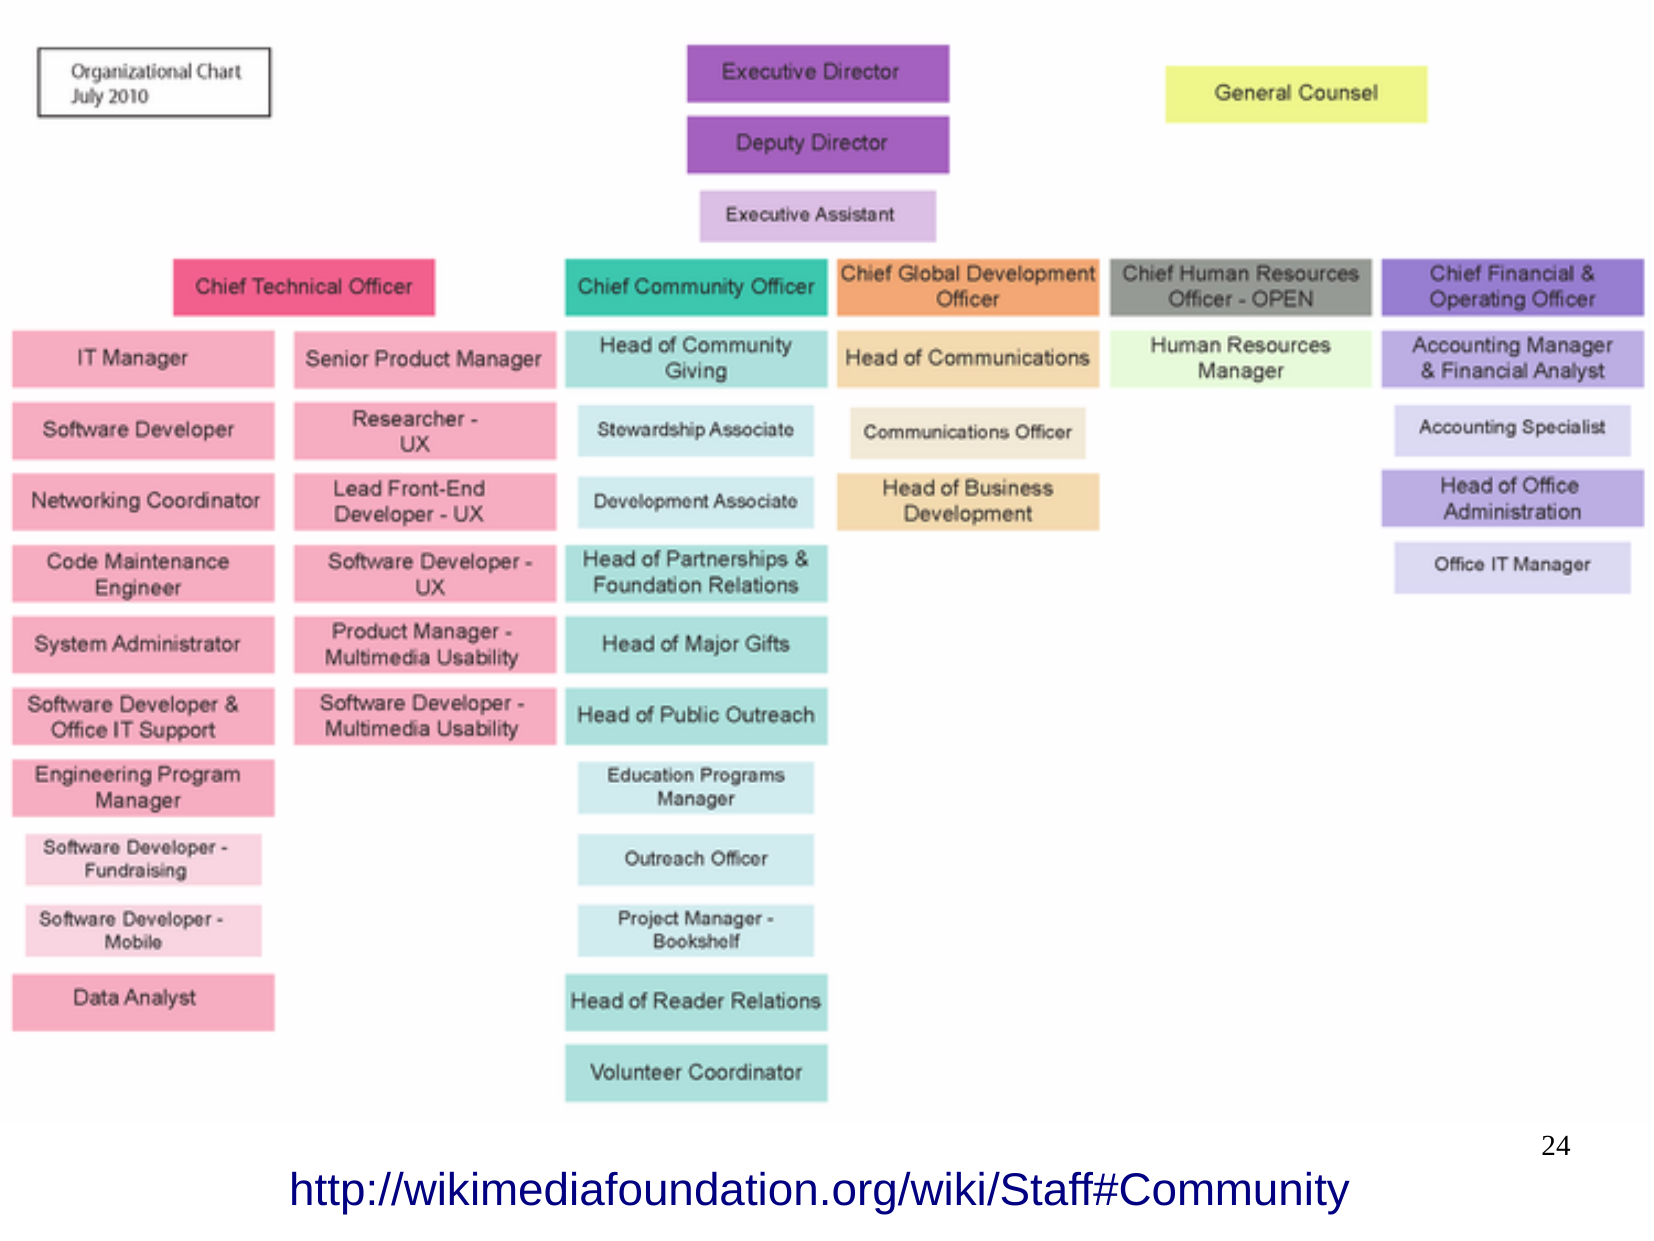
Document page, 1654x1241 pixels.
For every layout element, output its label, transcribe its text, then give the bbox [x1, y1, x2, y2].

text_box http://wikimediafoundation.org/wiki/Staff#Community [0, 1156, 1653, 1223]
picture [0, 0, 1654, 1126]
